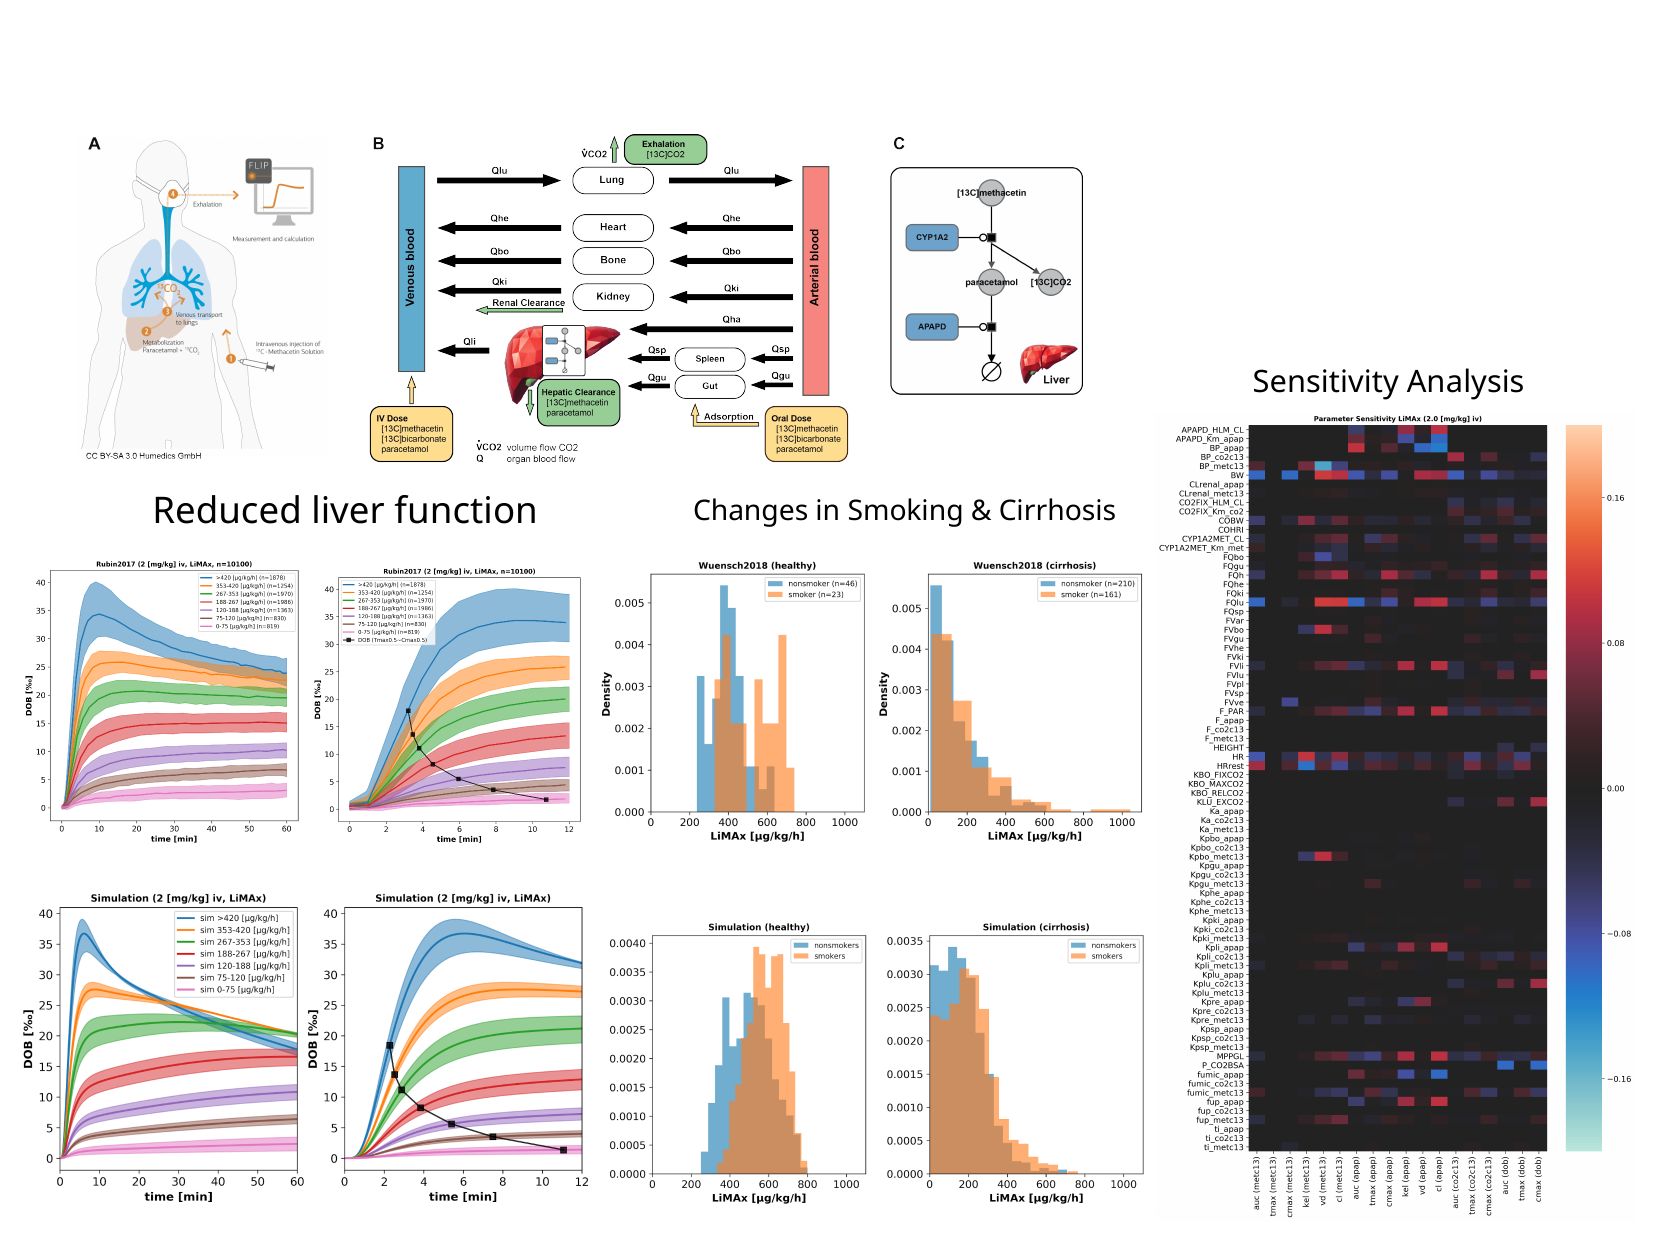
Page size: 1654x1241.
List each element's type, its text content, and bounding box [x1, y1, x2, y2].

picture [75, 134, 1083, 466]
text_box Sensitivity Analysis [1200, 358, 1543, 423]
text_box Reduced liver function [90, 484, 541, 549]
text_box Changes in Smoking & Cirrhosis [645, 490, 1126, 555]
picture [2, 411, 1636, 1222]
